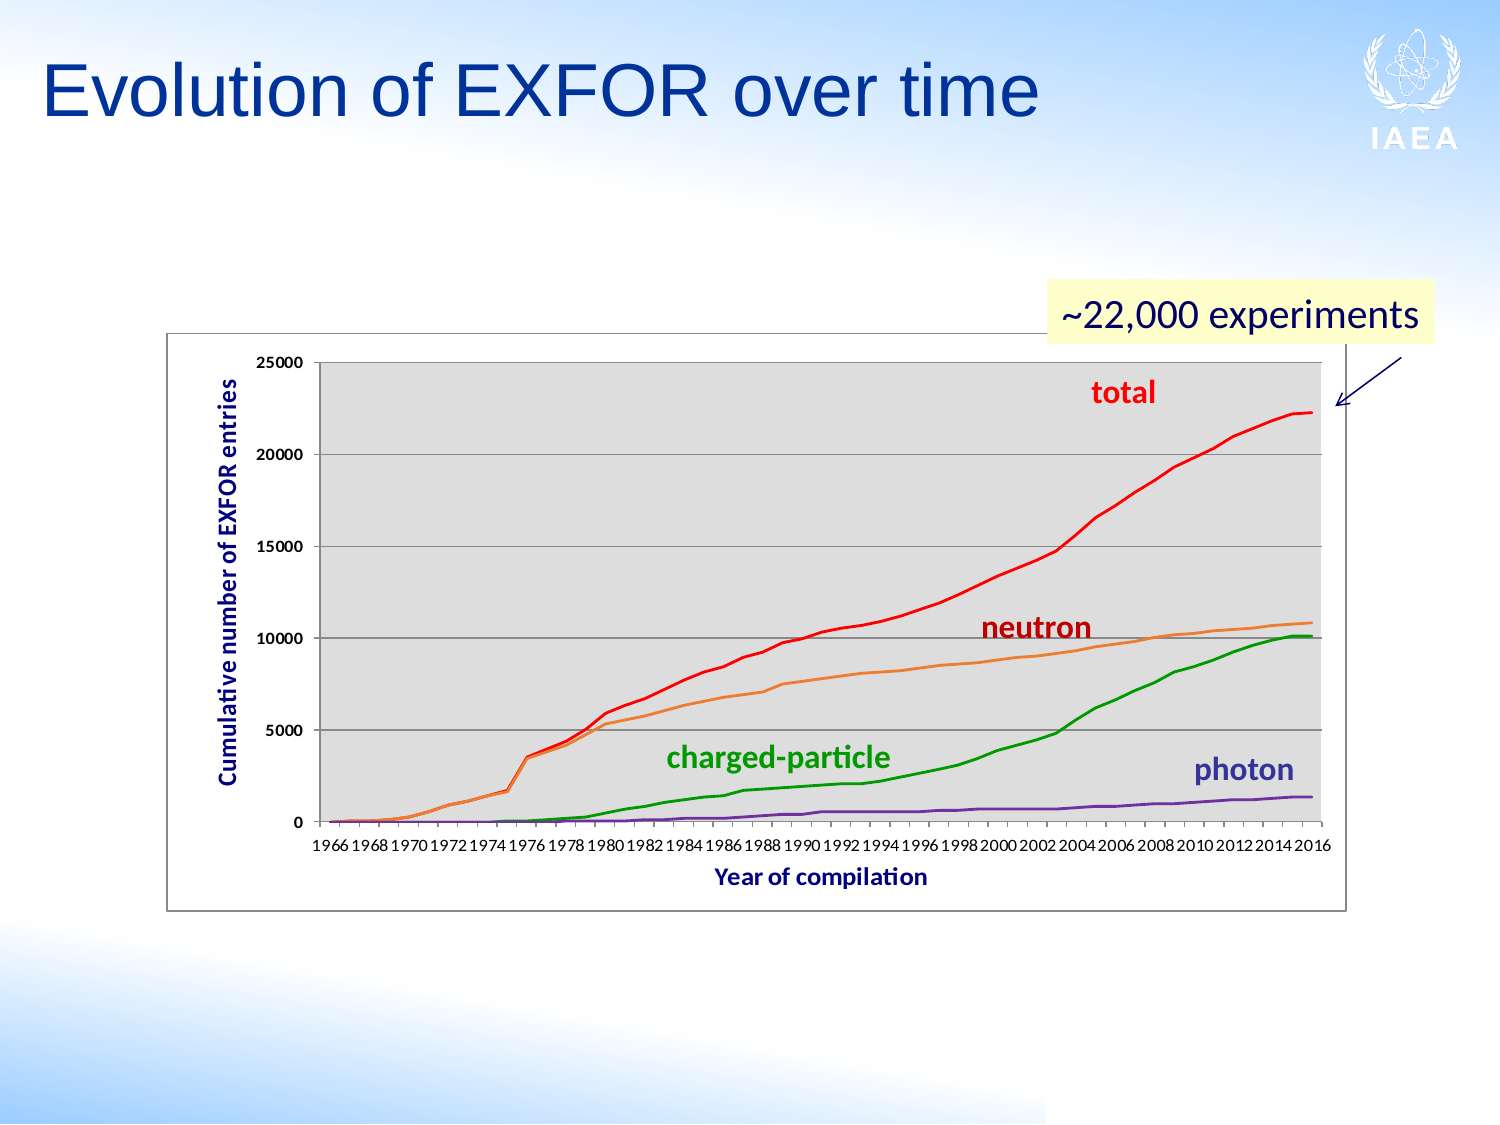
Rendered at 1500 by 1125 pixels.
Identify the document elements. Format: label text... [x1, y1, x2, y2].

picture [1363, 29, 1461, 149]
text_box [1335, 357, 1402, 407]
text_box neutron [966, 597, 1107, 653]
text_box ~22,000 experiments [1047, 279, 1435, 344]
text_box photon [1179, 739, 1310, 795]
title Evolution of EXFOR over time [41, 19, 1046, 161]
text_box charged-particle [651, 727, 906, 783]
chart [159, 326, 1354, 917]
text_box total [1076, 362, 1172, 418]
